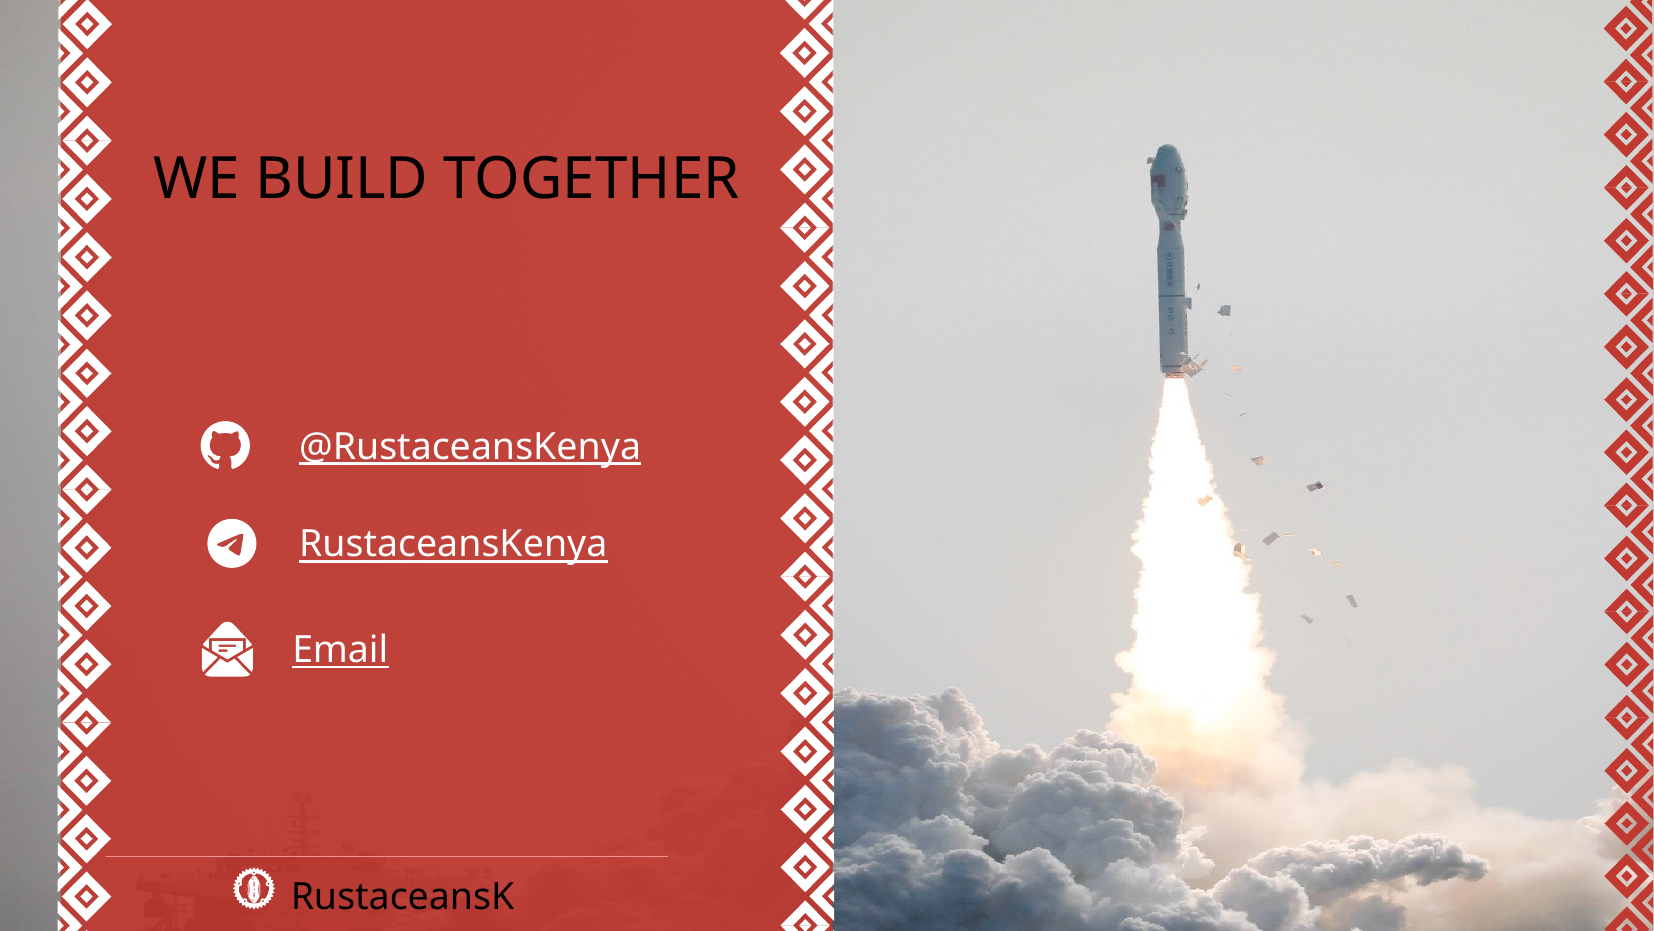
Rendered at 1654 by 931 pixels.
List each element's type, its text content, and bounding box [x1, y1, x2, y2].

picture [231, 866, 277, 911]
text_box RustaceansKenya [276, 862, 542, 915]
text_box Email [277, 615, 691, 683]
picture [199, 621, 255, 677]
picture [0, 0, 113, 931]
text_box @RustaceansKenya [284, 411, 698, 480]
picture [195, 416, 255, 476]
picture [202, 513, 262, 573]
picture [779, 0, 1654, 931]
text_box [113, 0, 779, 931]
text_box RustaceansKenya [284, 509, 698, 578]
text_box WE BUILD TOGETHER [122, 128, 772, 237]
